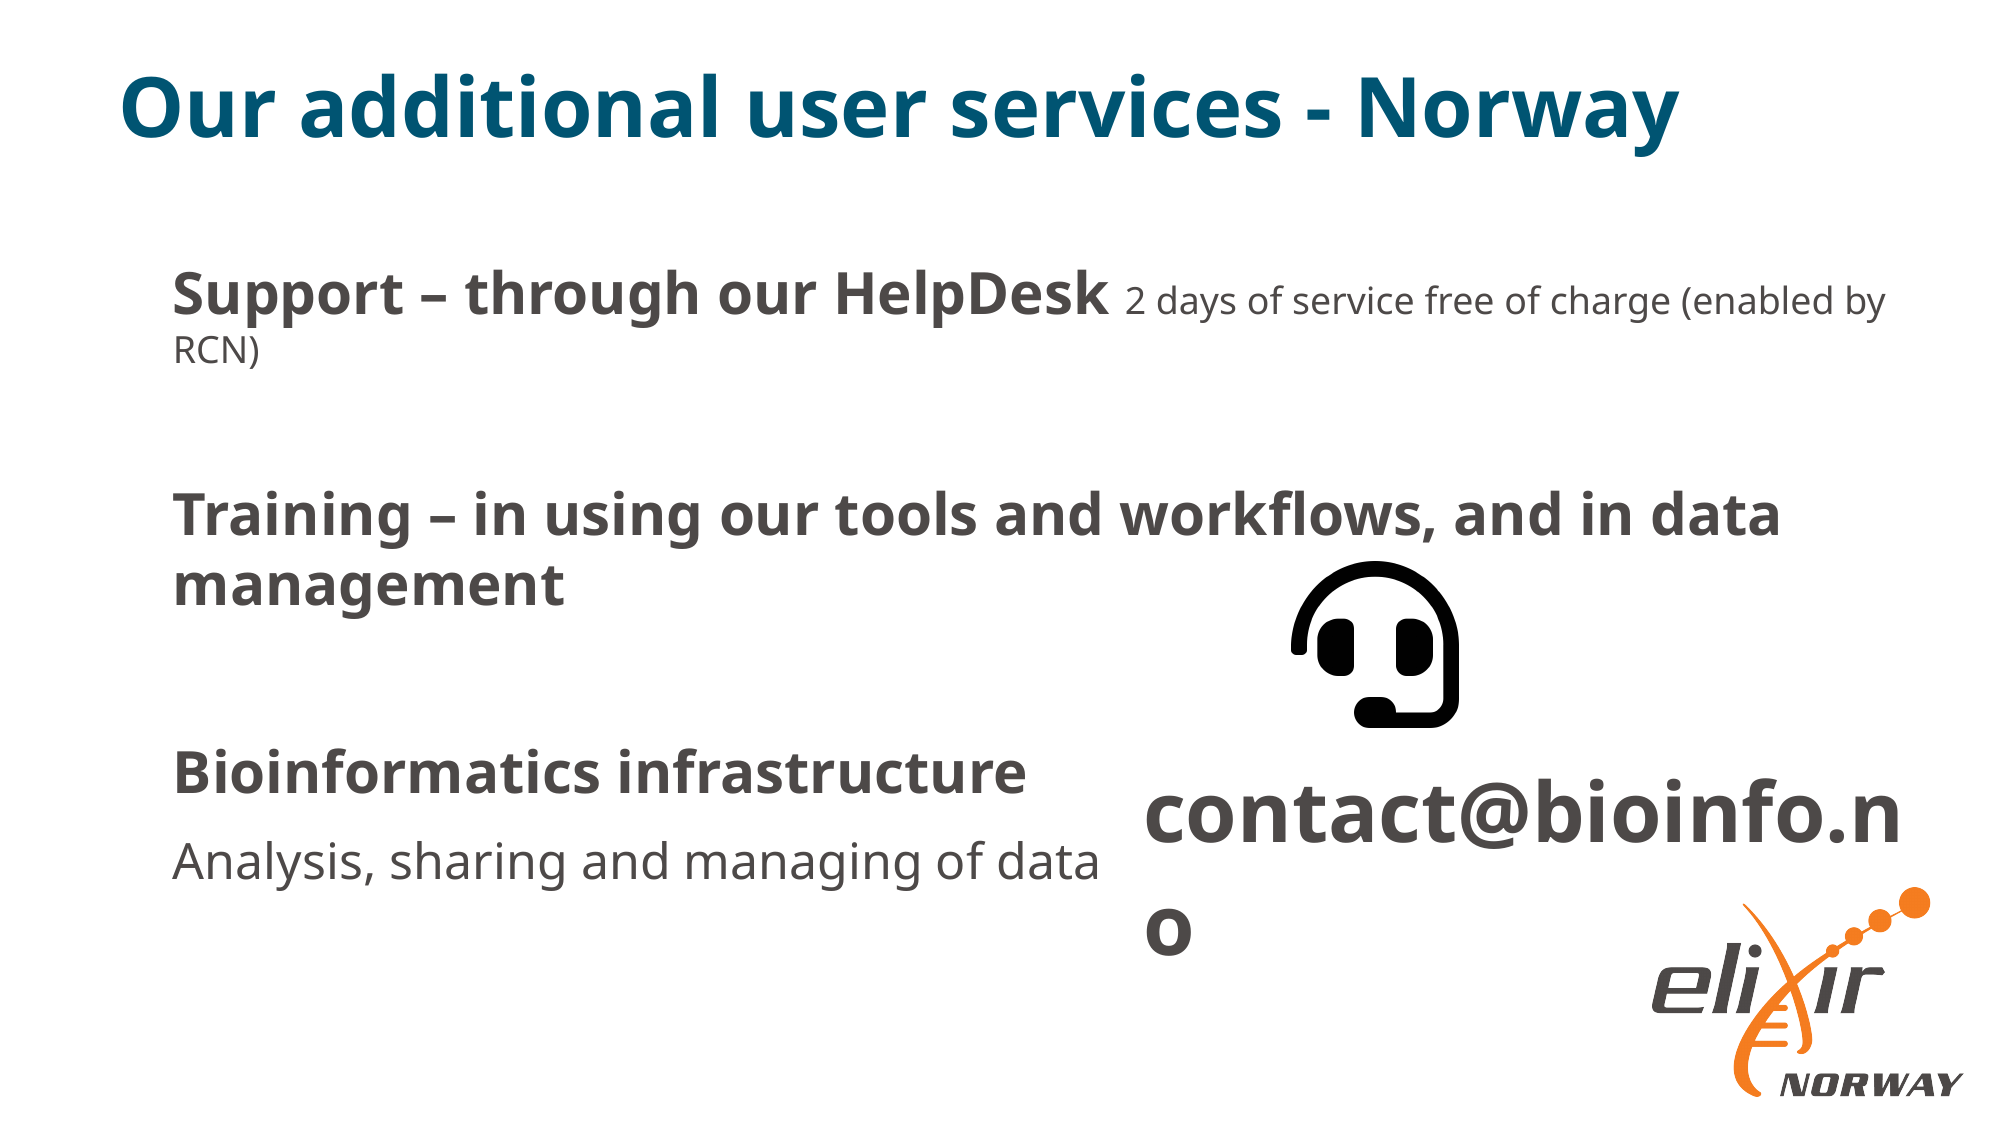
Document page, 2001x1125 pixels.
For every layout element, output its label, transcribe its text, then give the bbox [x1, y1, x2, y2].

title Our additional user services - Norway [118, 54, 1902, 161]
text_box contact@bioinfo.no [1128, 745, 1938, 880]
list Support – through our HelpDesk 2 days of service free of charge (enabled by RCN) Training – in using our tools and workflows, and in data management Bioinformatics infrastructure Analysis, sharing and managing of data [116, 256, 1901, 970]
picture [1291, 561, 1459, 729]
picture [1652, 887, 1964, 1097]
